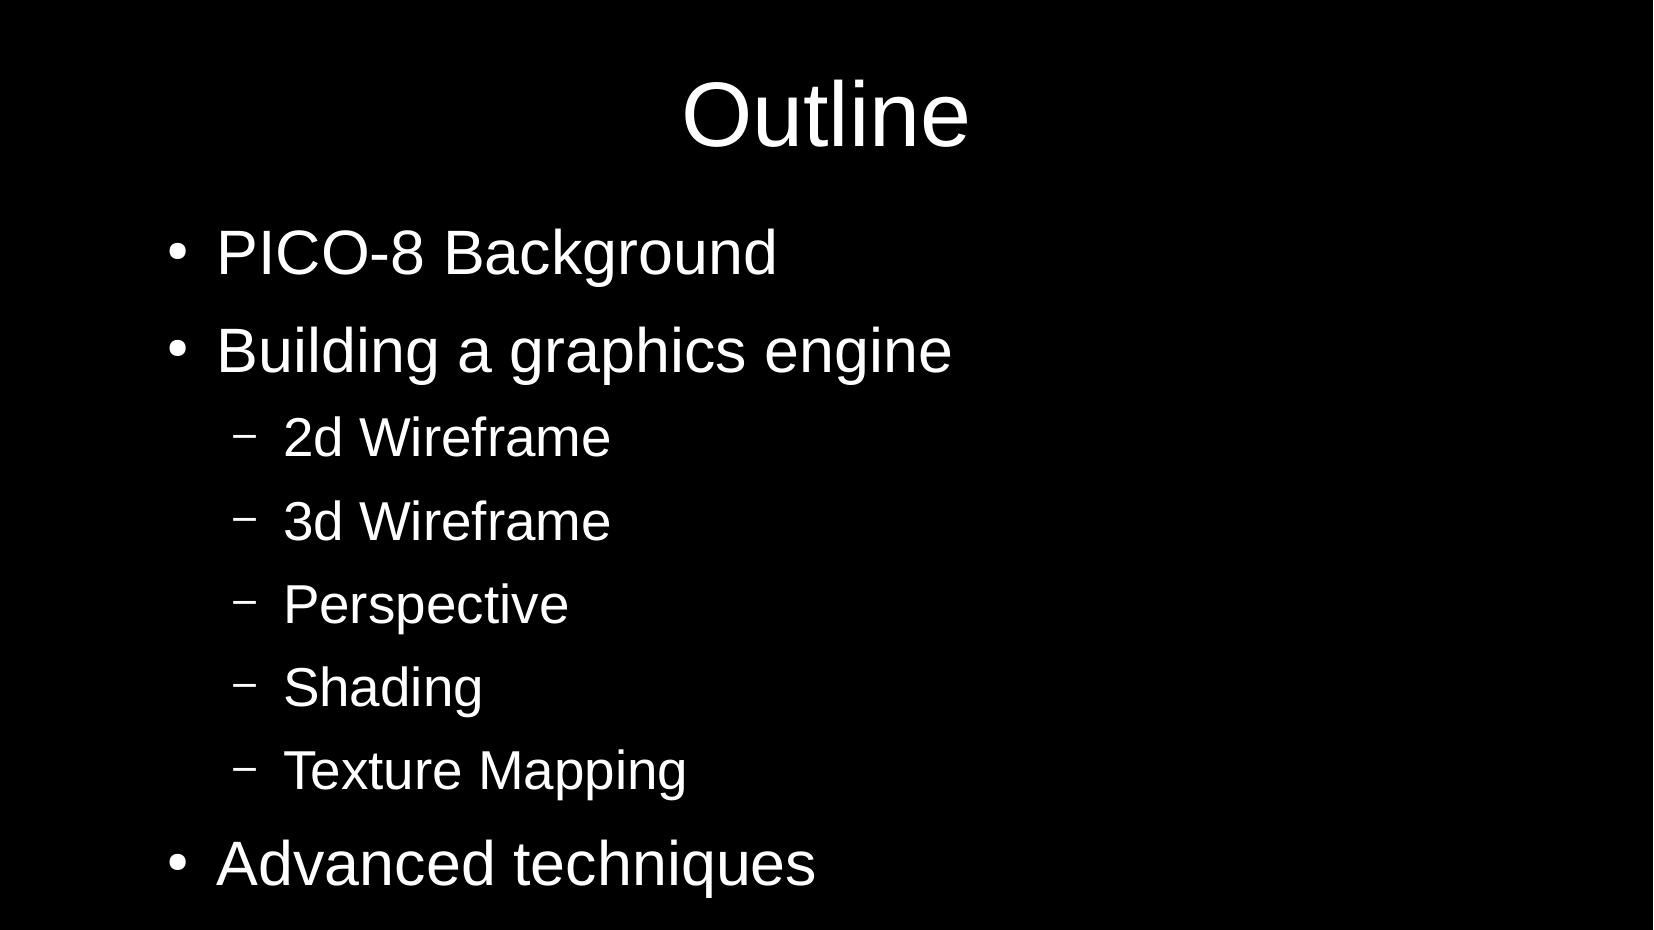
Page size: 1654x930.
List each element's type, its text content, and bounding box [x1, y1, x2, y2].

title Outline [82, 37, 1571, 193]
list PICO-8 Background Building a graphics engine 2d Wireframe 3d Wireframe Perspective Shading Texture Mapping Advanced techniques [150, 217, 1638, 901]
